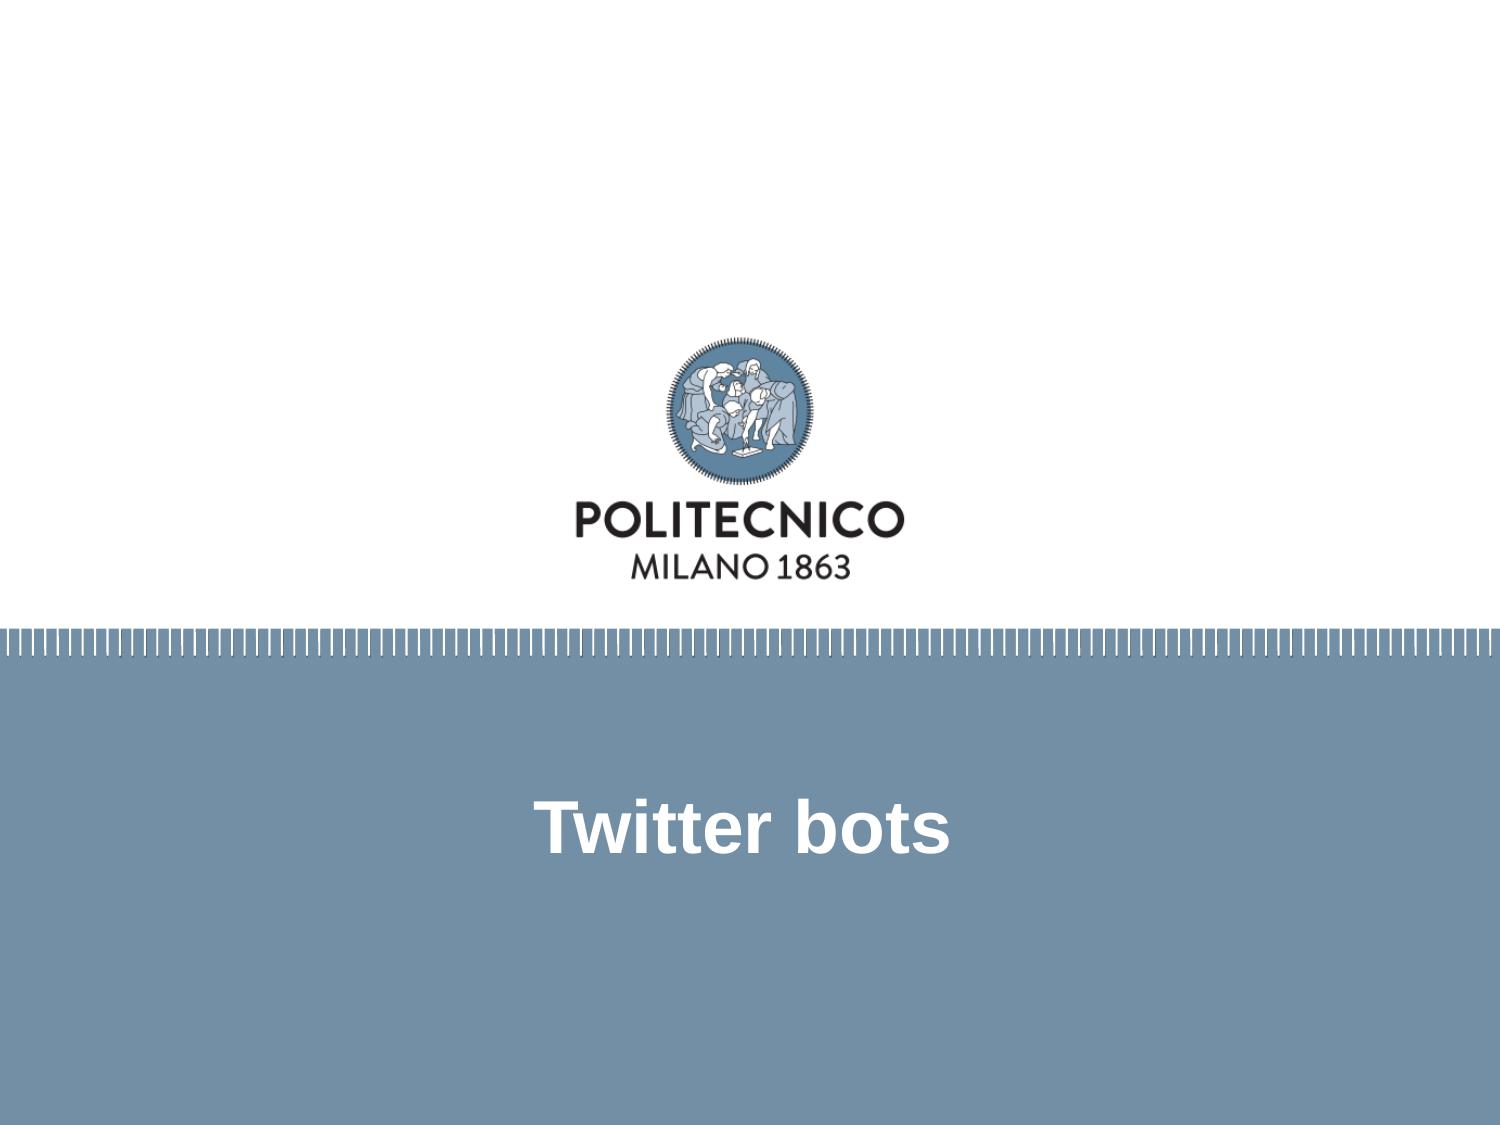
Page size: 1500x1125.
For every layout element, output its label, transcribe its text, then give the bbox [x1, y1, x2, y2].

picture [515, 282, 964, 632]
title Twitter bots [105, 680, 1381, 840]
